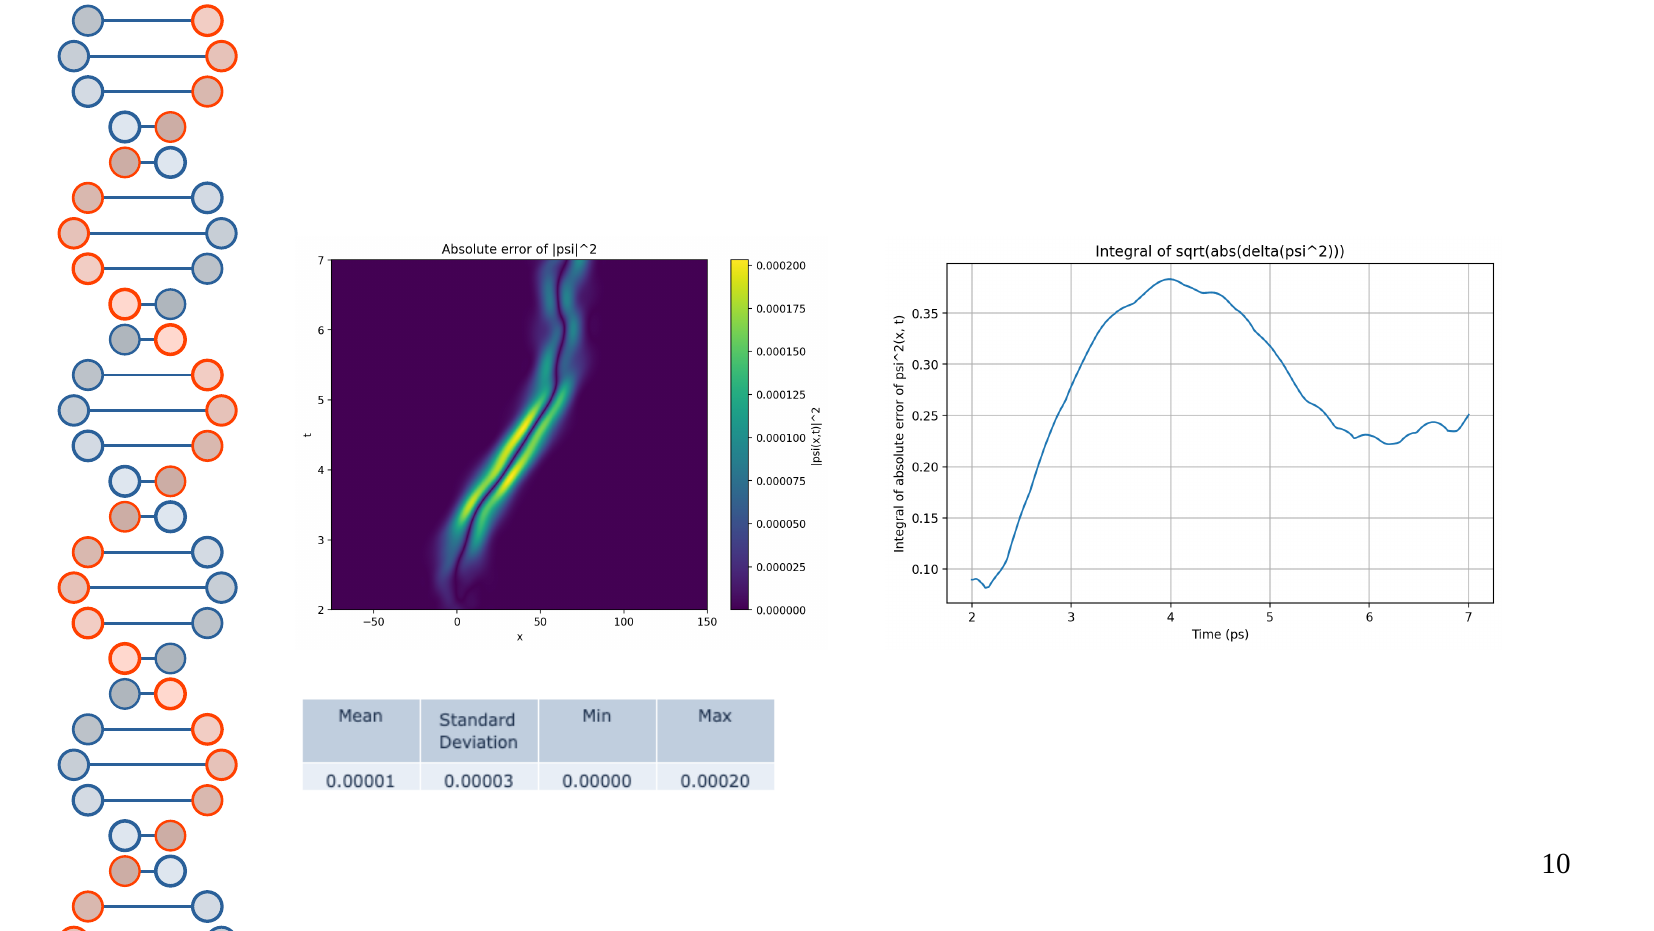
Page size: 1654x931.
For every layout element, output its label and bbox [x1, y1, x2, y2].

picture [285, 683, 798, 812]
picture [295, 236, 828, 650]
picture [885, 236, 1502, 650]
